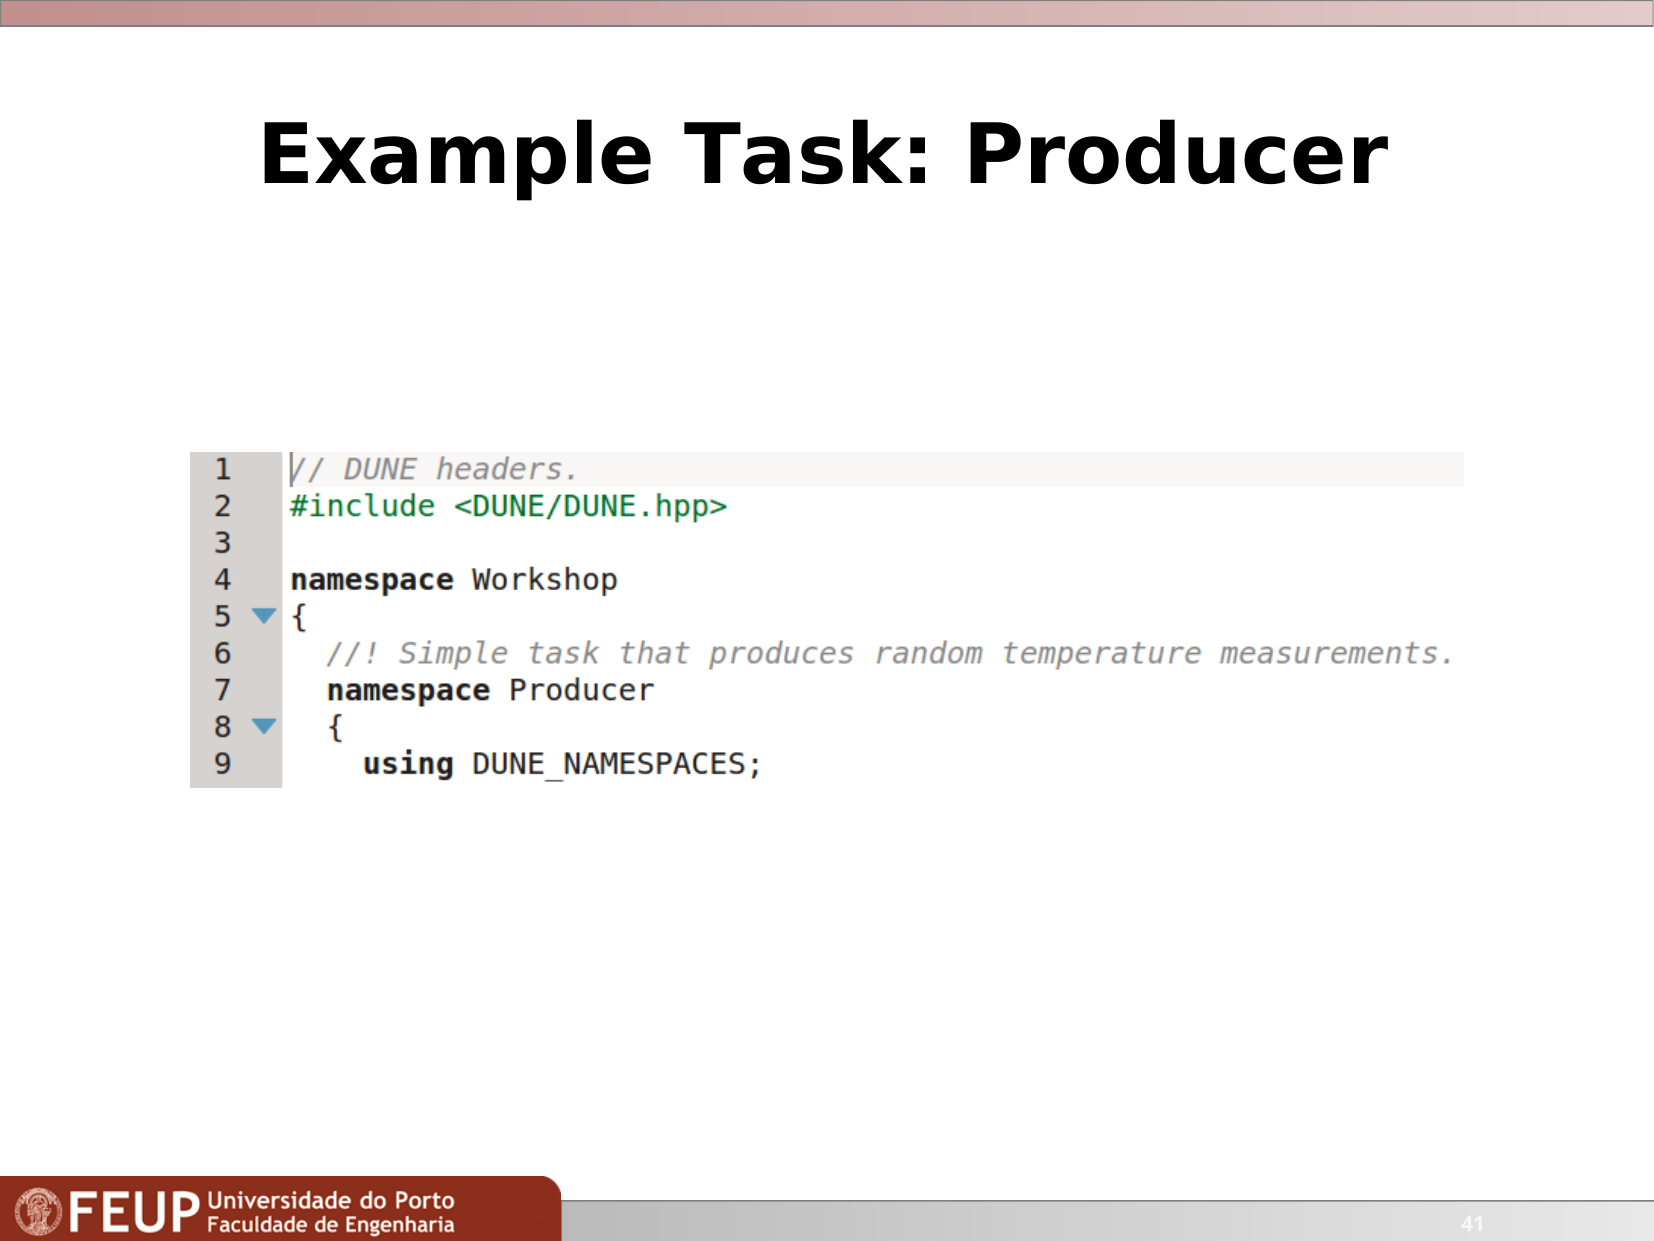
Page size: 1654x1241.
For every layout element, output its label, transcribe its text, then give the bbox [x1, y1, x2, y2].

picture [190, 452, 1464, 788]
picture [0, 1176, 561, 1241]
title Example Task: Producer [64, 70, 1582, 239]
